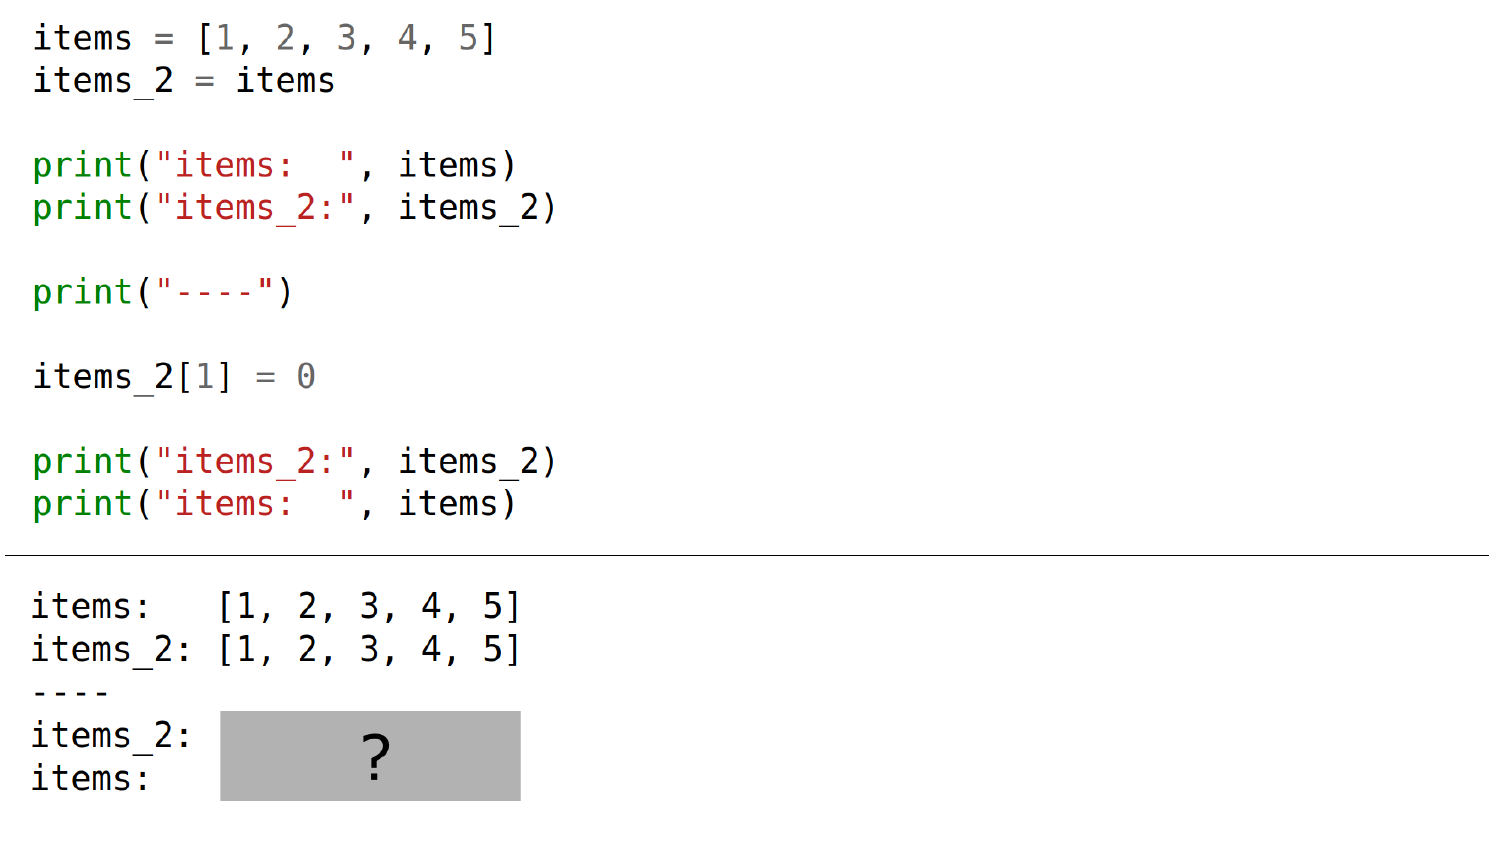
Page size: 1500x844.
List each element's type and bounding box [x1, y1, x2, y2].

picture [23, 578, 532, 806]
picture [24, 11, 567, 529]
